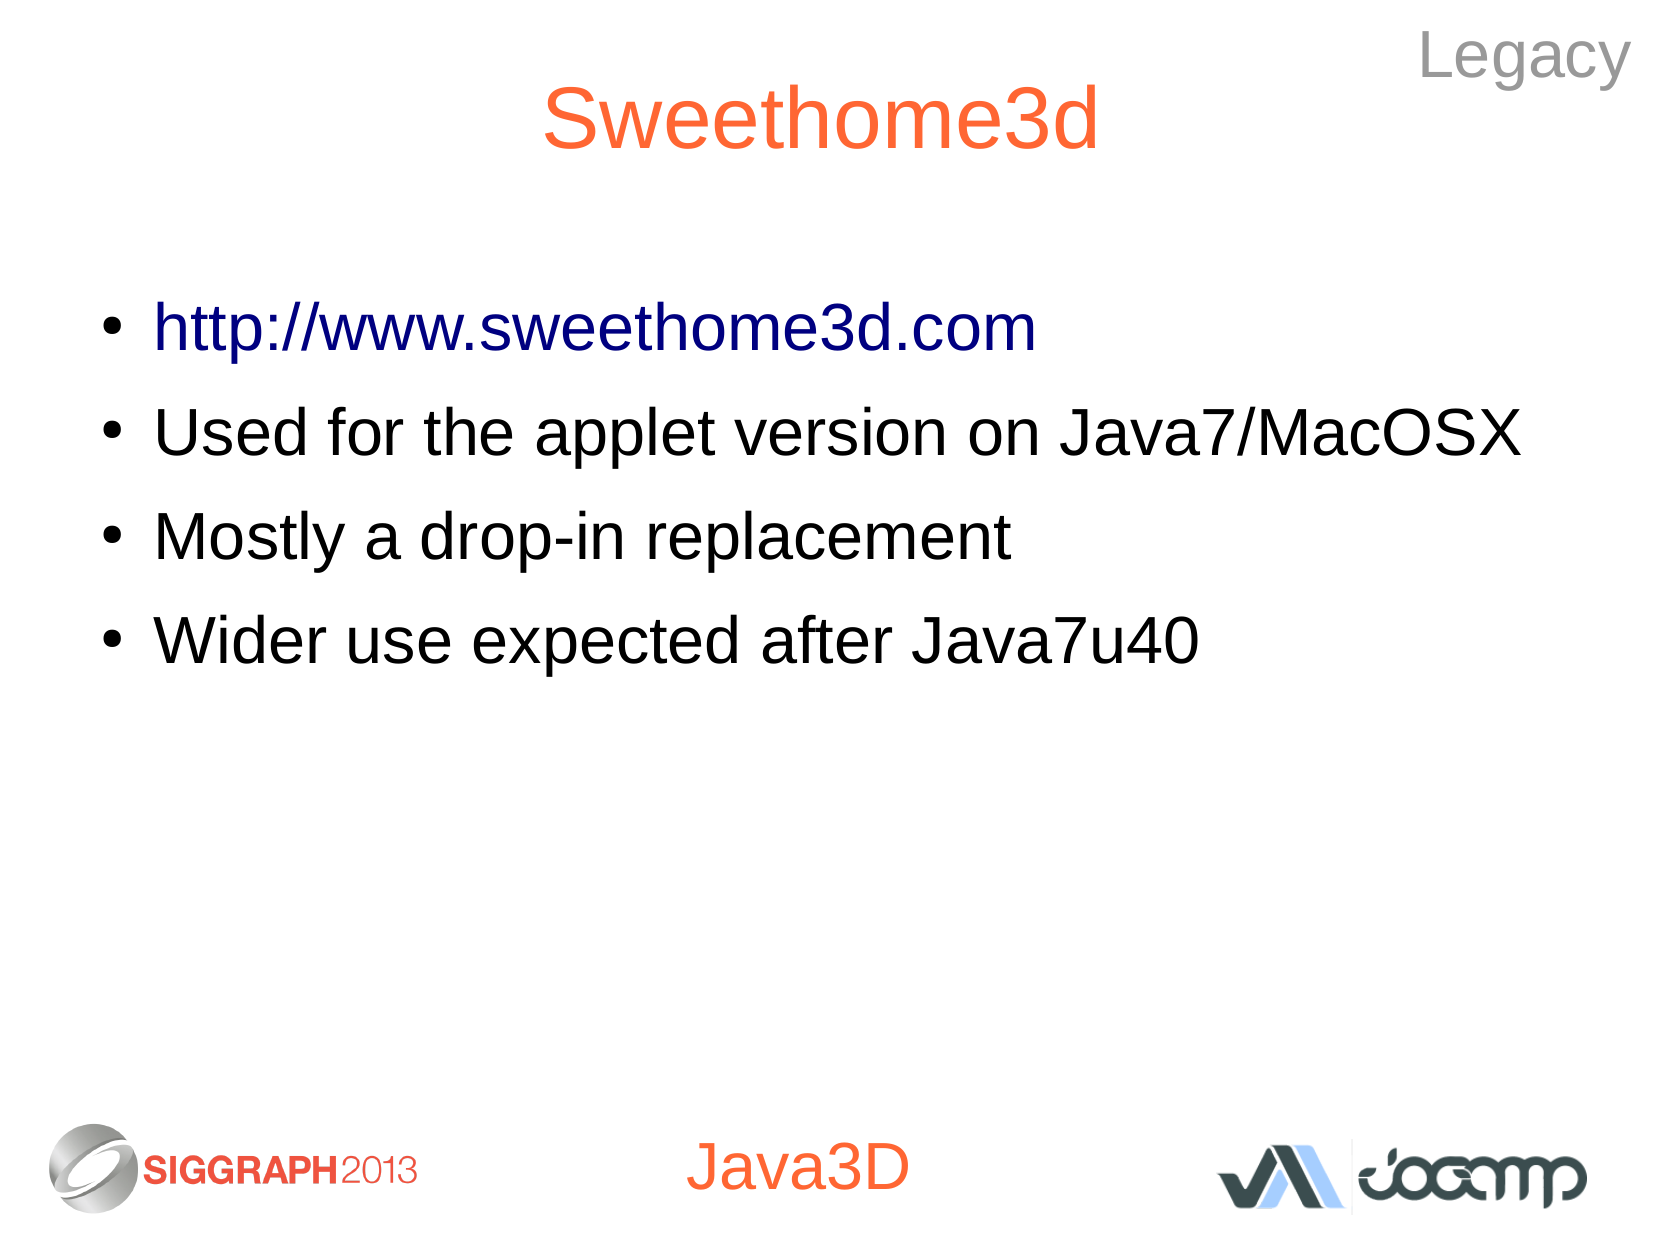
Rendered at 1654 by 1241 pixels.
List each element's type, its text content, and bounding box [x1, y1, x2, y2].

picture [1215, 1139, 1587, 1215]
picture [45, 1122, 421, 1215]
list http://www.sweethome3d.com Used for the applet version on Java7/MacOSX Mostly a drop-in replacement Wider use expected after Java7u40 [82, 290, 1538, 1010]
text_box Java3D [653, 1117, 946, 1216]
text_box Legacy [1402, 9, 1648, 115]
title Sweethome3d [68, 49, 1576, 188]
